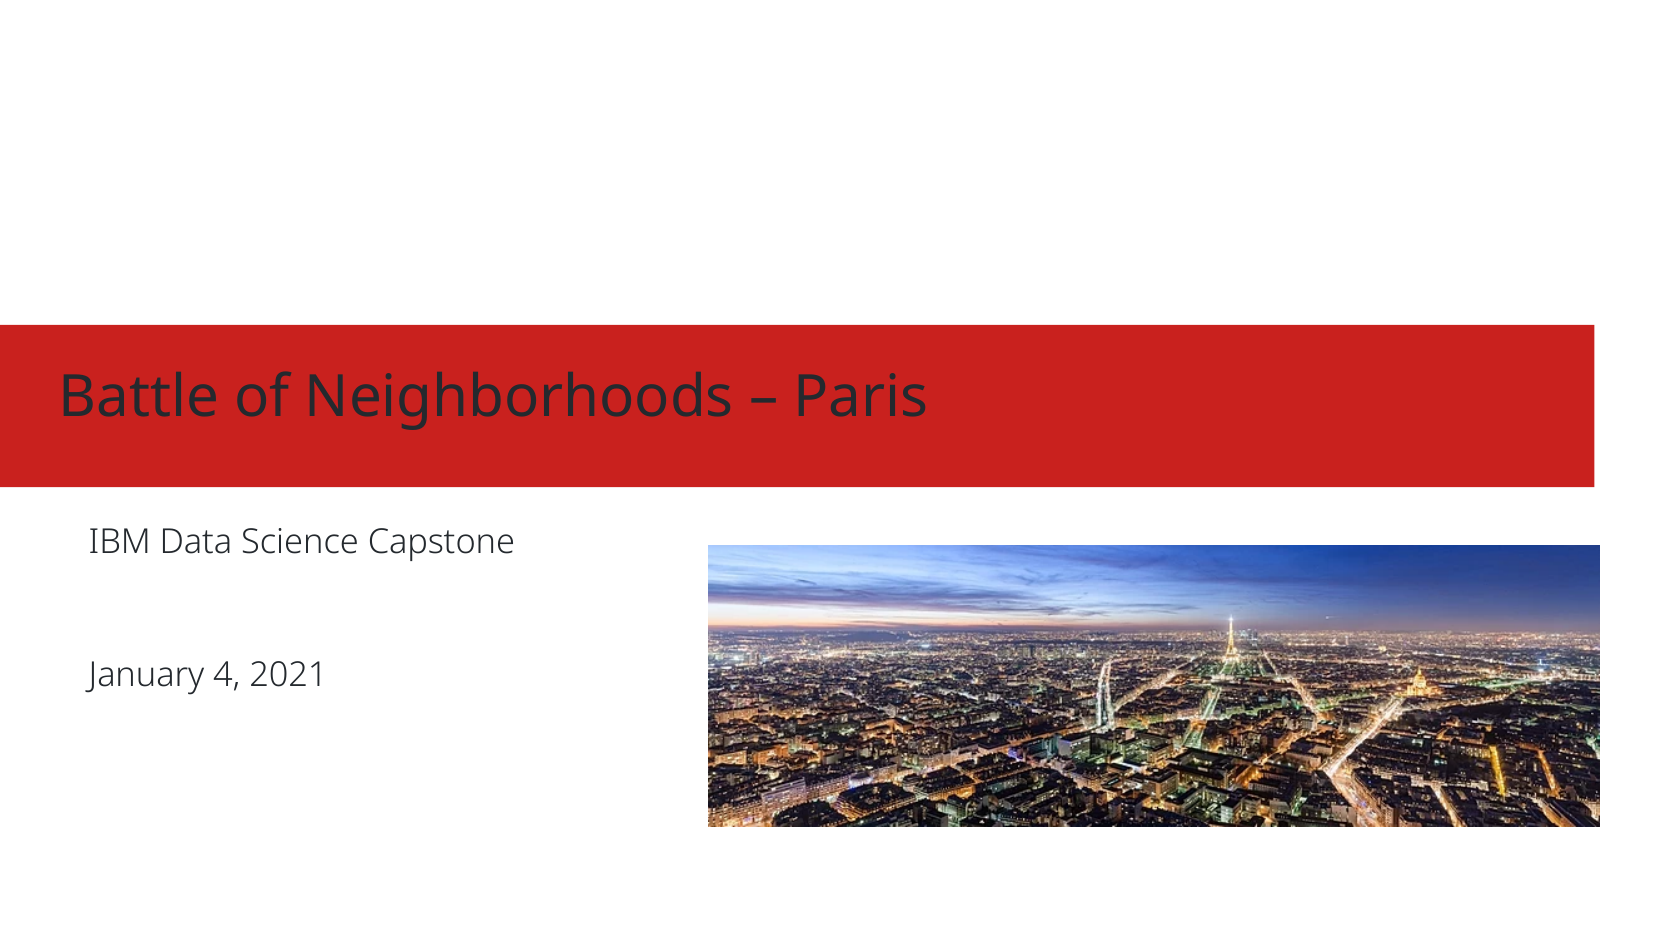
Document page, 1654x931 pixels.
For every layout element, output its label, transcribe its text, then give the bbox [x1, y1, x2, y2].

subtitle IBM Data Science Capstone January 4, 2021 [88, 516, 1565, 827]
title Battle of Neighborhoods – Paris [59, 354, 1565, 423]
picture [708, 545, 1600, 827]
